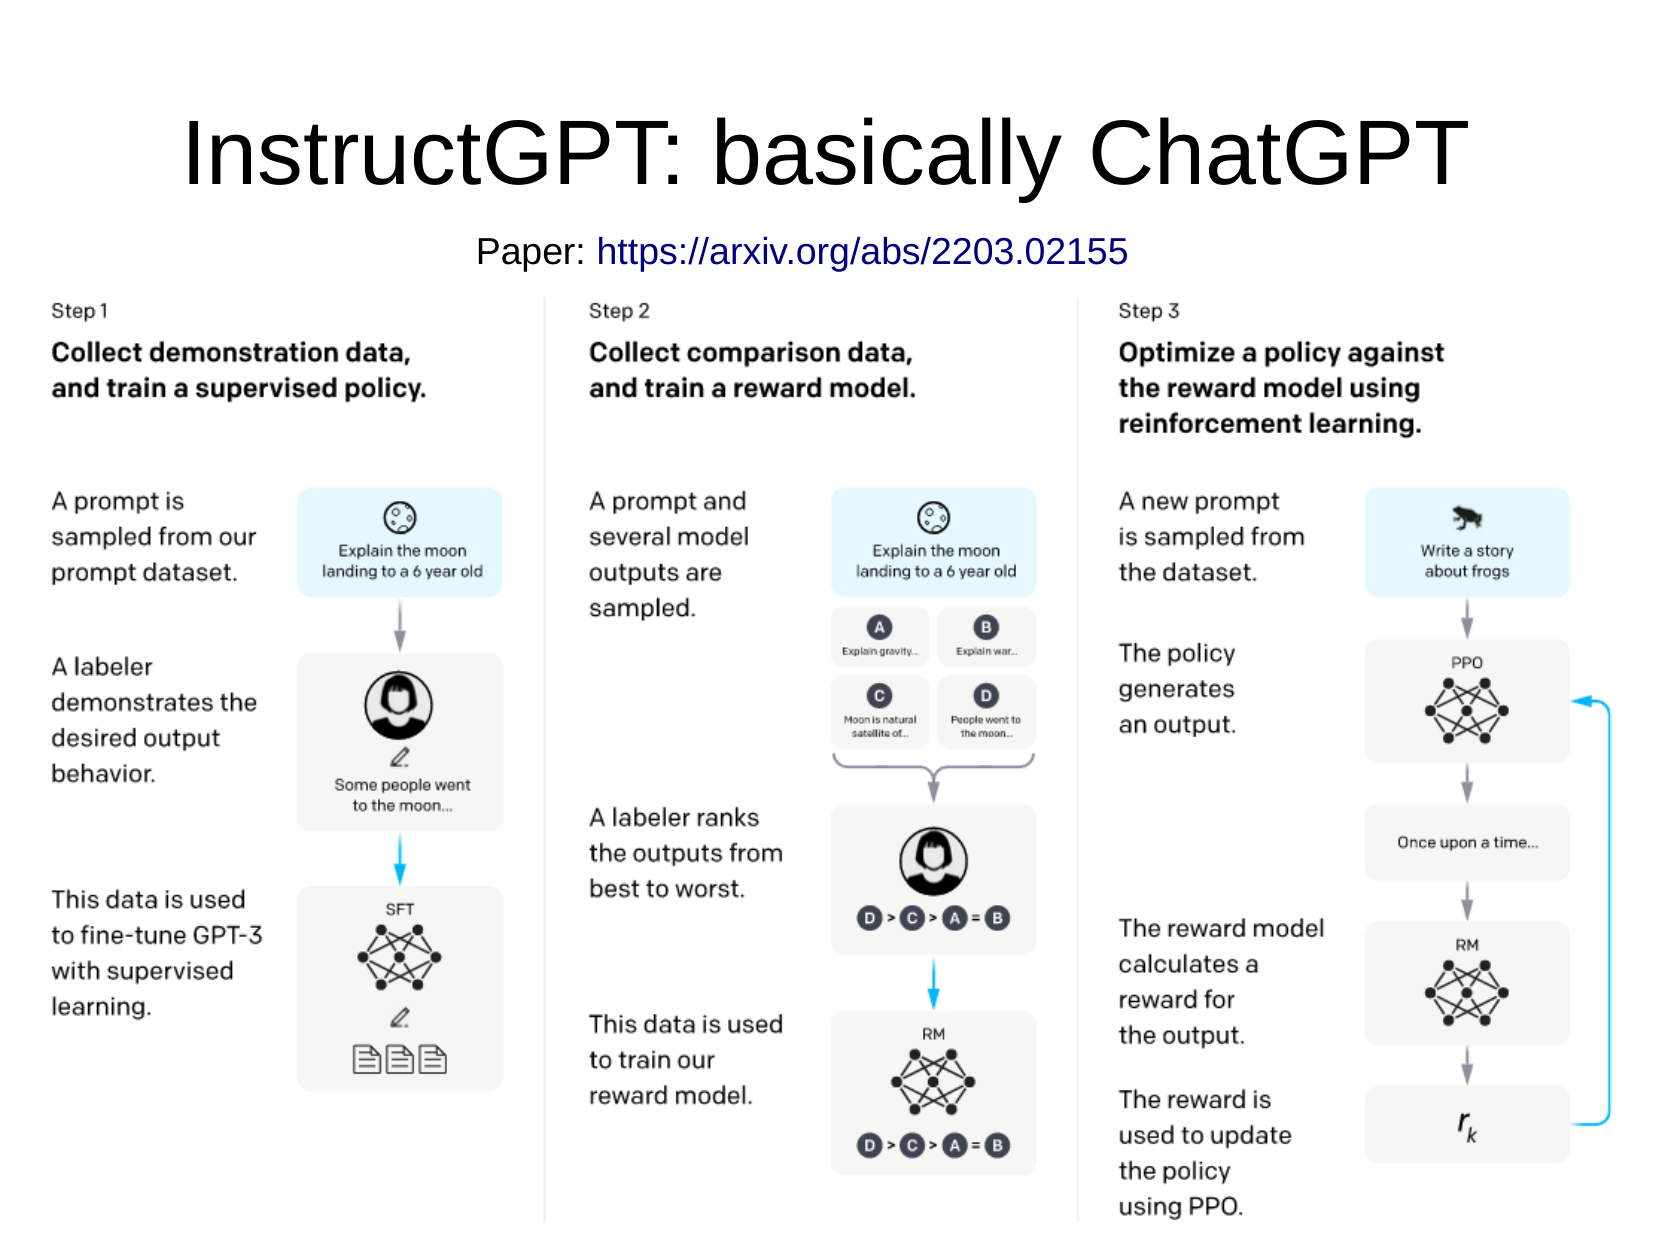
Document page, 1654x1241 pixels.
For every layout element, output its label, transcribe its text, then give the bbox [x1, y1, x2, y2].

title InstructGPT: basically ChatGPT [82, 49, 1571, 257]
picture [27, 278, 1637, 1241]
text_box Paper: https://arxiv.org/abs/2203.02155 [461, 223, 1216, 322]
